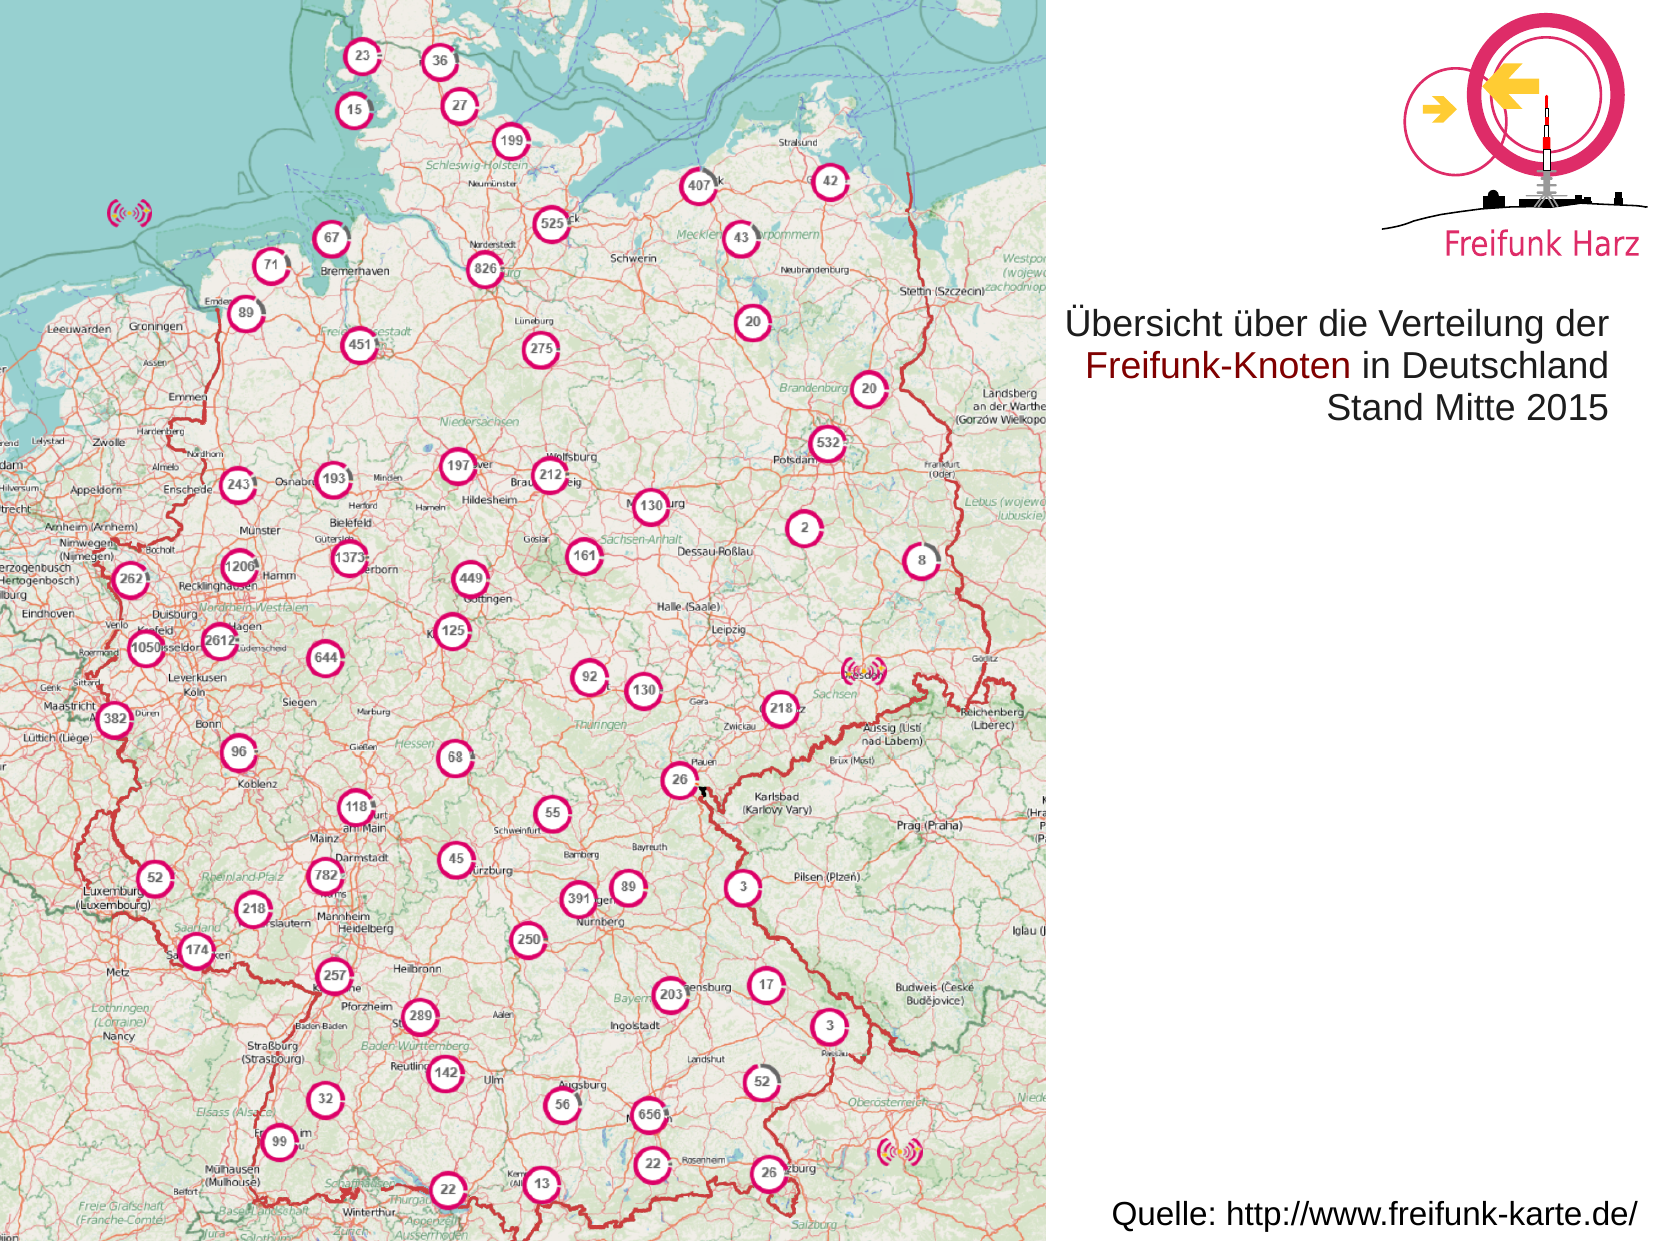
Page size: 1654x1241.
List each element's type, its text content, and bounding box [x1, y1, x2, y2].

picture [1381, 0, 1648, 266]
text_box Übersicht über die Verteilung der Freifunk-Knoten in Deutschland Stand Mitte 2015 [1033, 295, 1625, 437]
text_box Quelle: http://www.freifunk-karte.de/ [1033, 1188, 1654, 1241]
picture [0, 0, 1046, 1241]
